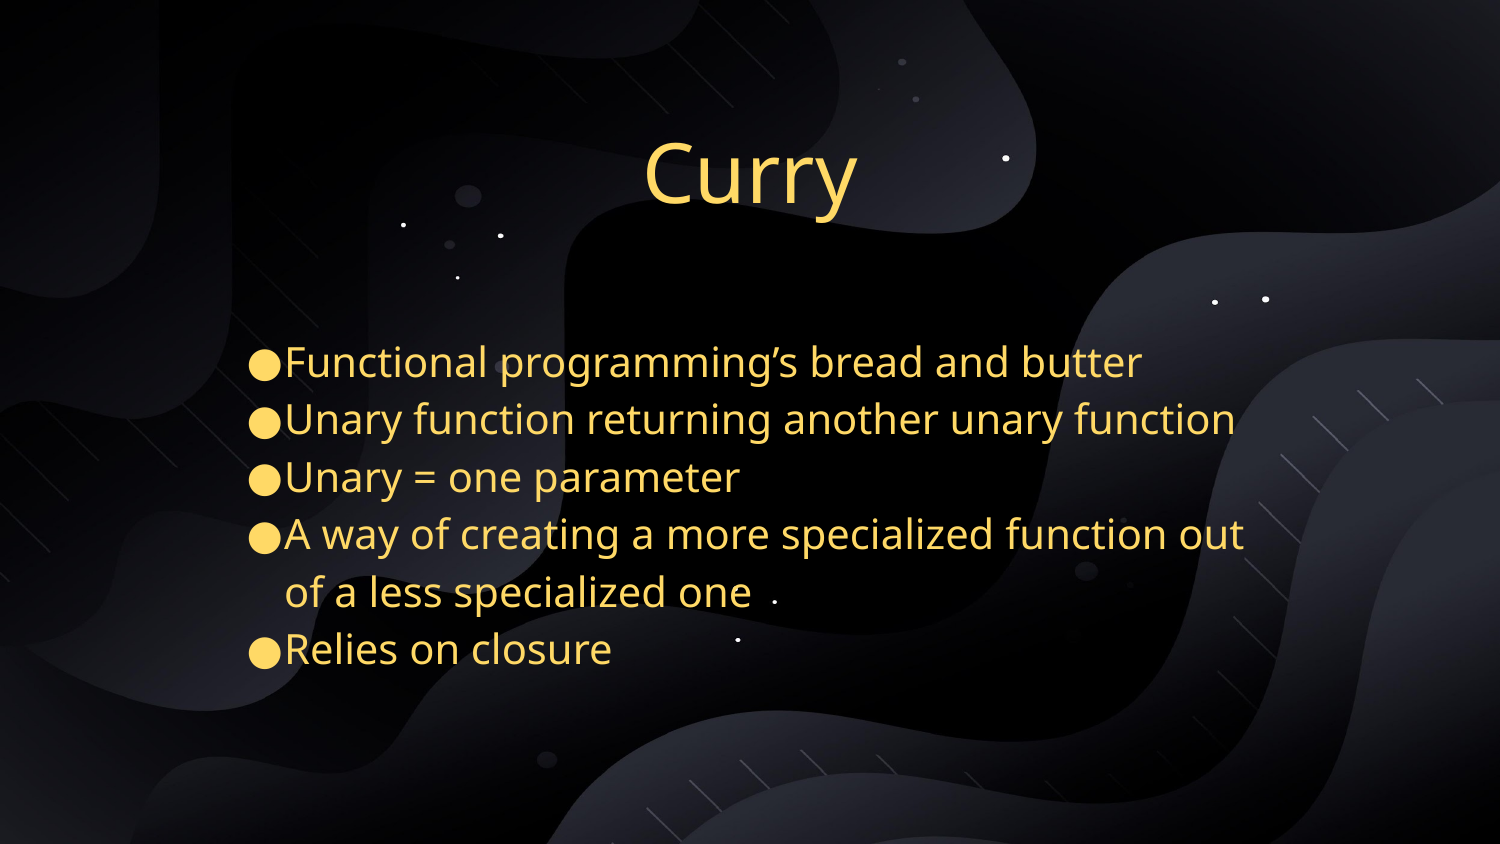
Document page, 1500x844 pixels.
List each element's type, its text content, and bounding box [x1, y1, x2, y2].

title Curry [324, 75, 1176, 266]
picture [0, 0, 1500, 844]
text_box Functional programming’s bread and butter Unary function returning another unary function Unary = one parameter A way of creating a more specialized function out of a less specialized one Relies on closure [239, 320, 1261, 746]
